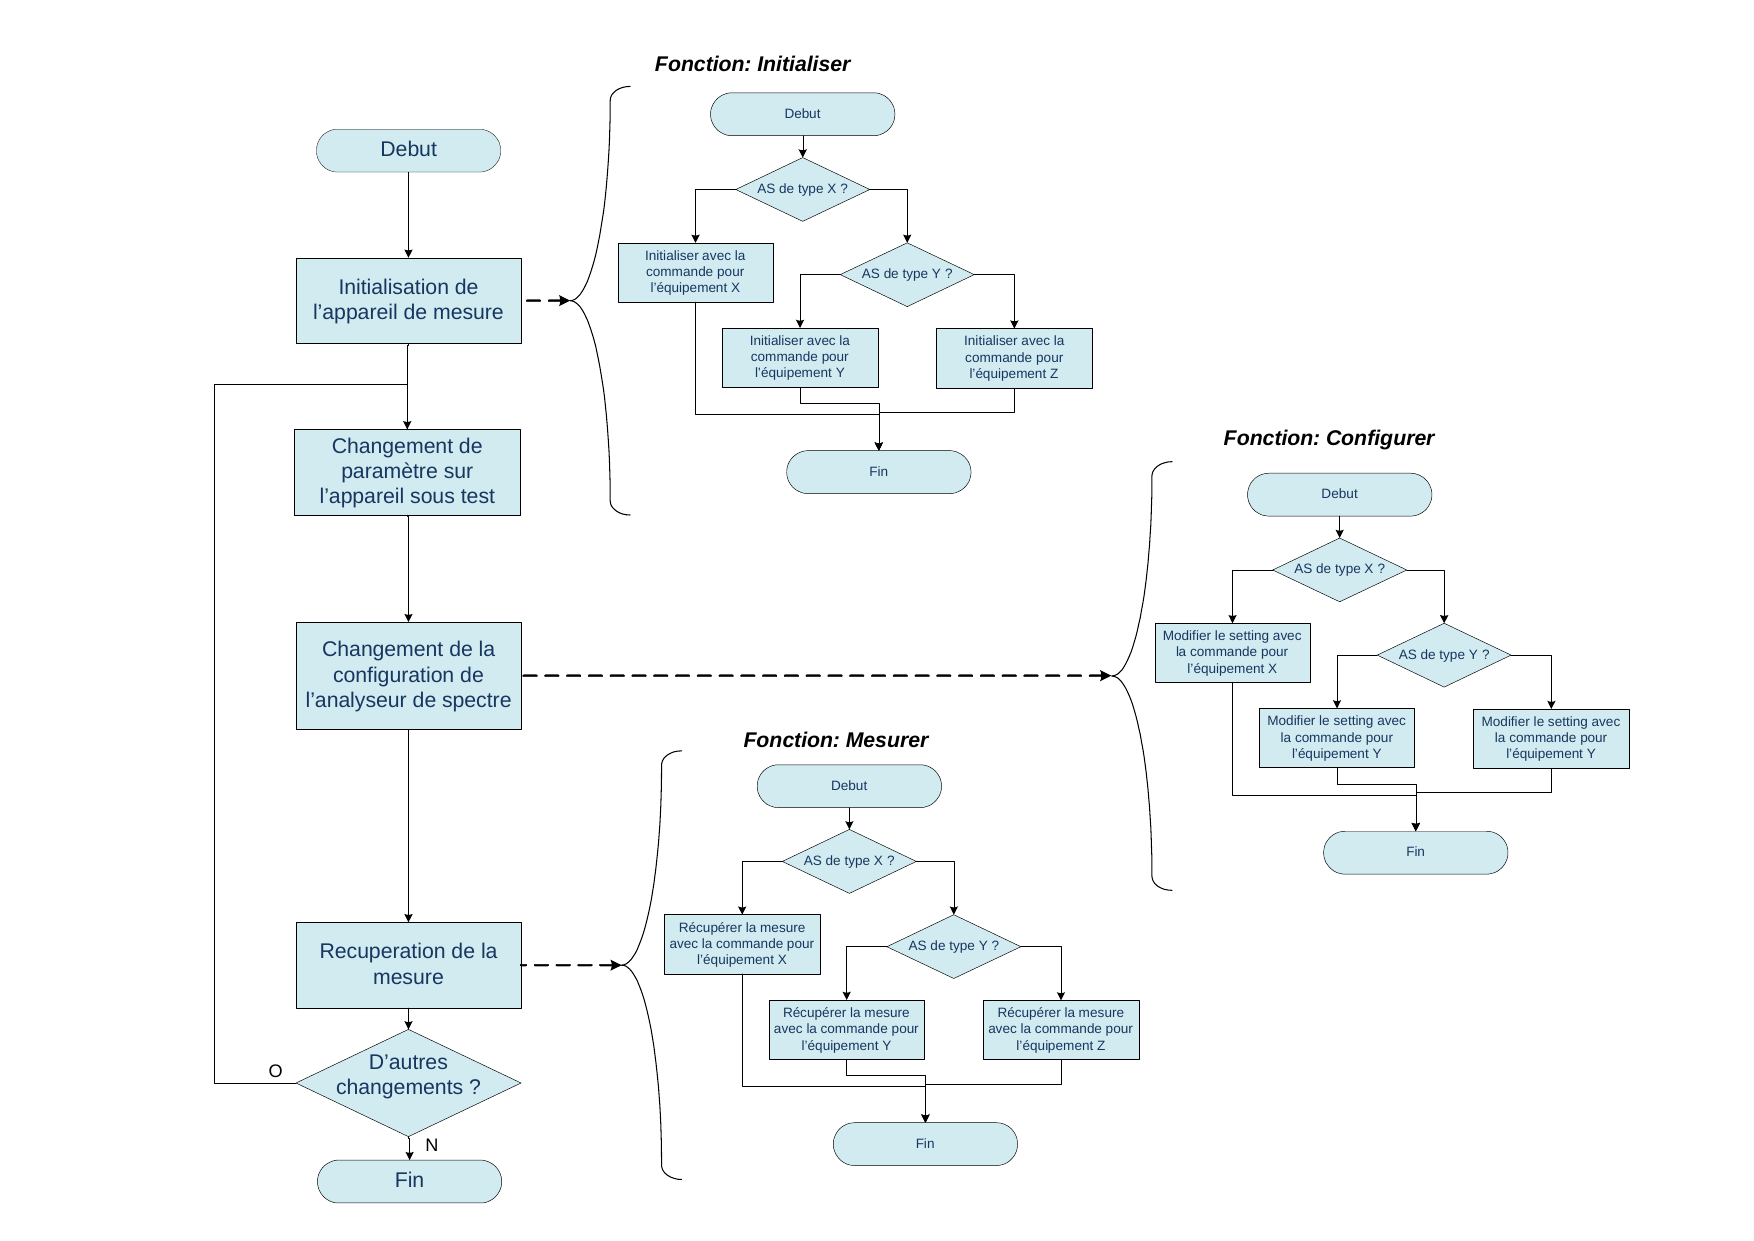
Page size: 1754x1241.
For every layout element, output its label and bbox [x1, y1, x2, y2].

picture [212, 47, 1631, 1205]
